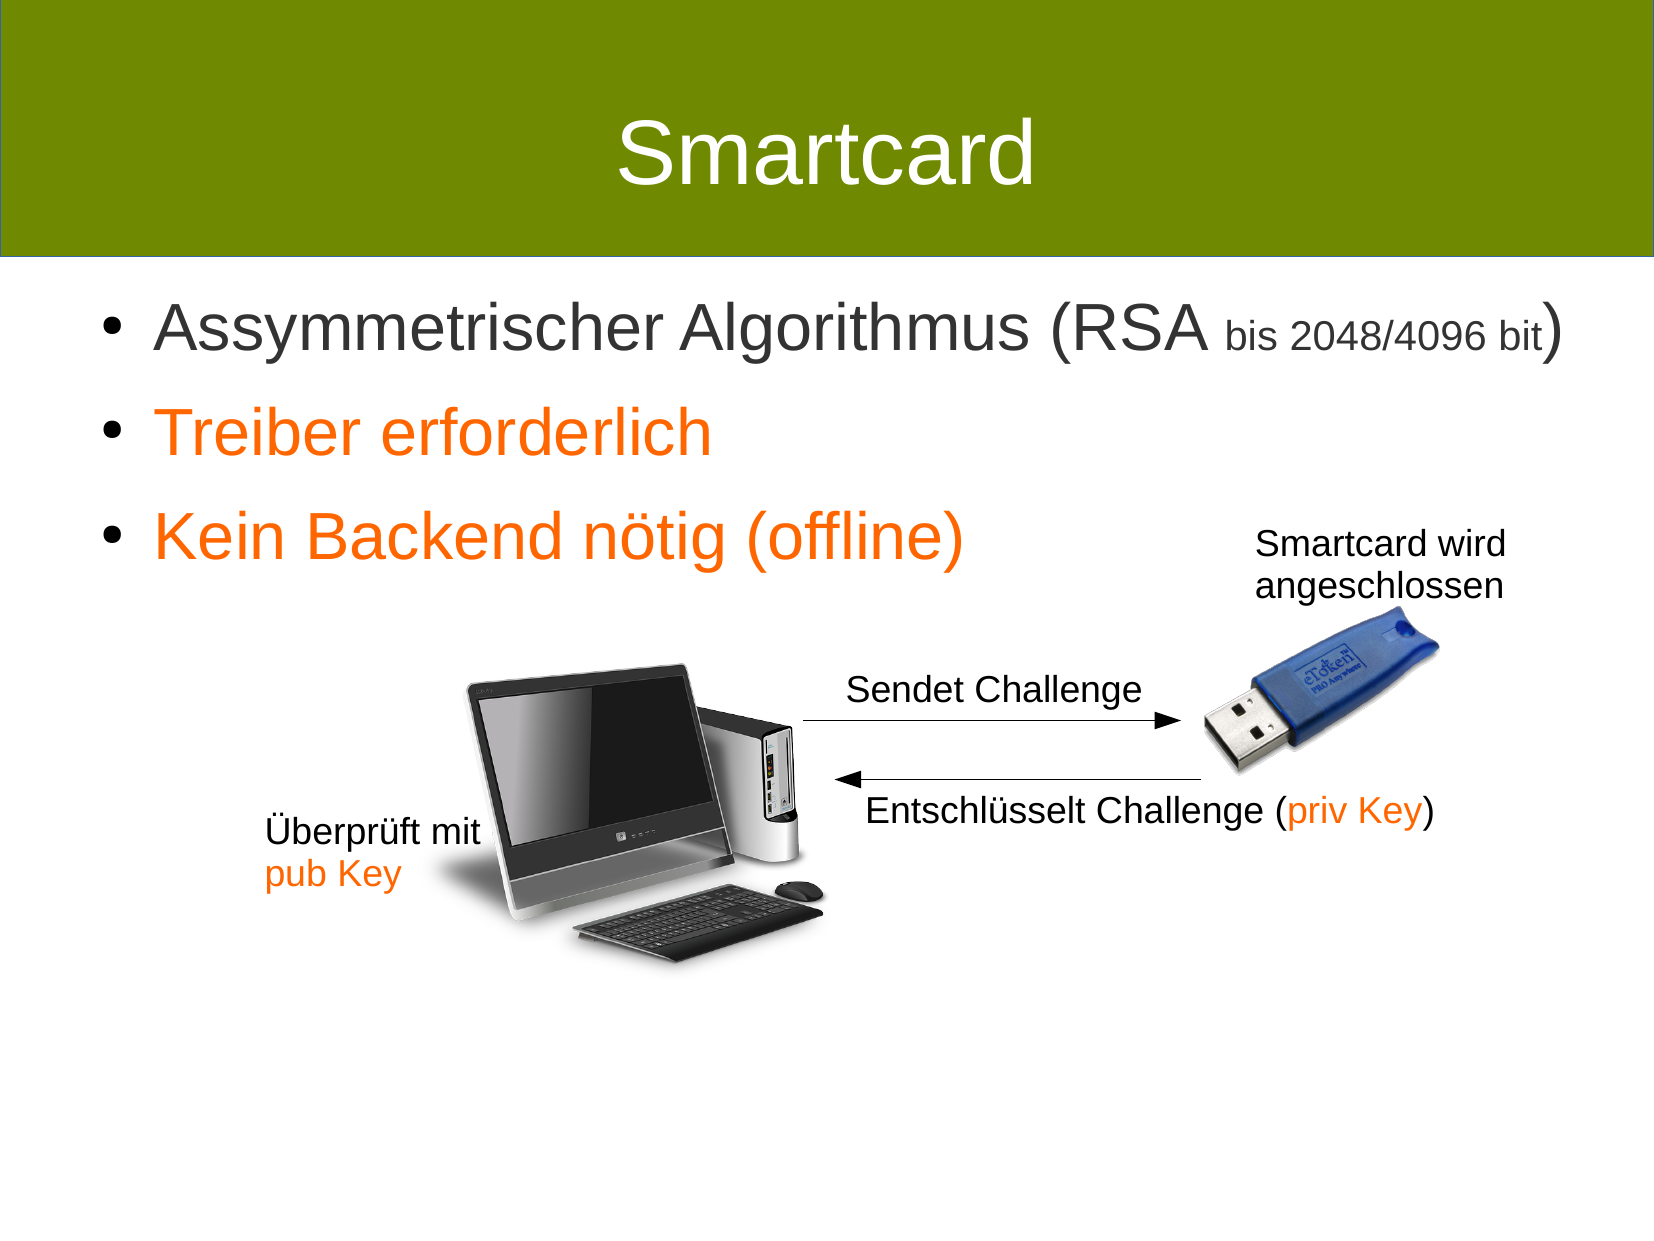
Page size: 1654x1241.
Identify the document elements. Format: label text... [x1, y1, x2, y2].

title Smartcard [82, 49, 1571, 257]
picture [413, 663, 835, 981]
text_box Überprüft mit pub Key [249, 803, 497, 902]
picture [1201, 602, 1441, 780]
text_box Entschlüsselt Challenge (priv Key) [850, 781, 1450, 839]
text_box Smartcard wird angeschlossen [1240, 515, 1533, 615]
text_box Sendet Challenge [830, 661, 1158, 719]
list Assymmetrischer Algorithmus (RSA bis 2048/4096 bit) Treiber erforderlich Kein Backend nötig (offline) [82, 290, 1571, 1010]
